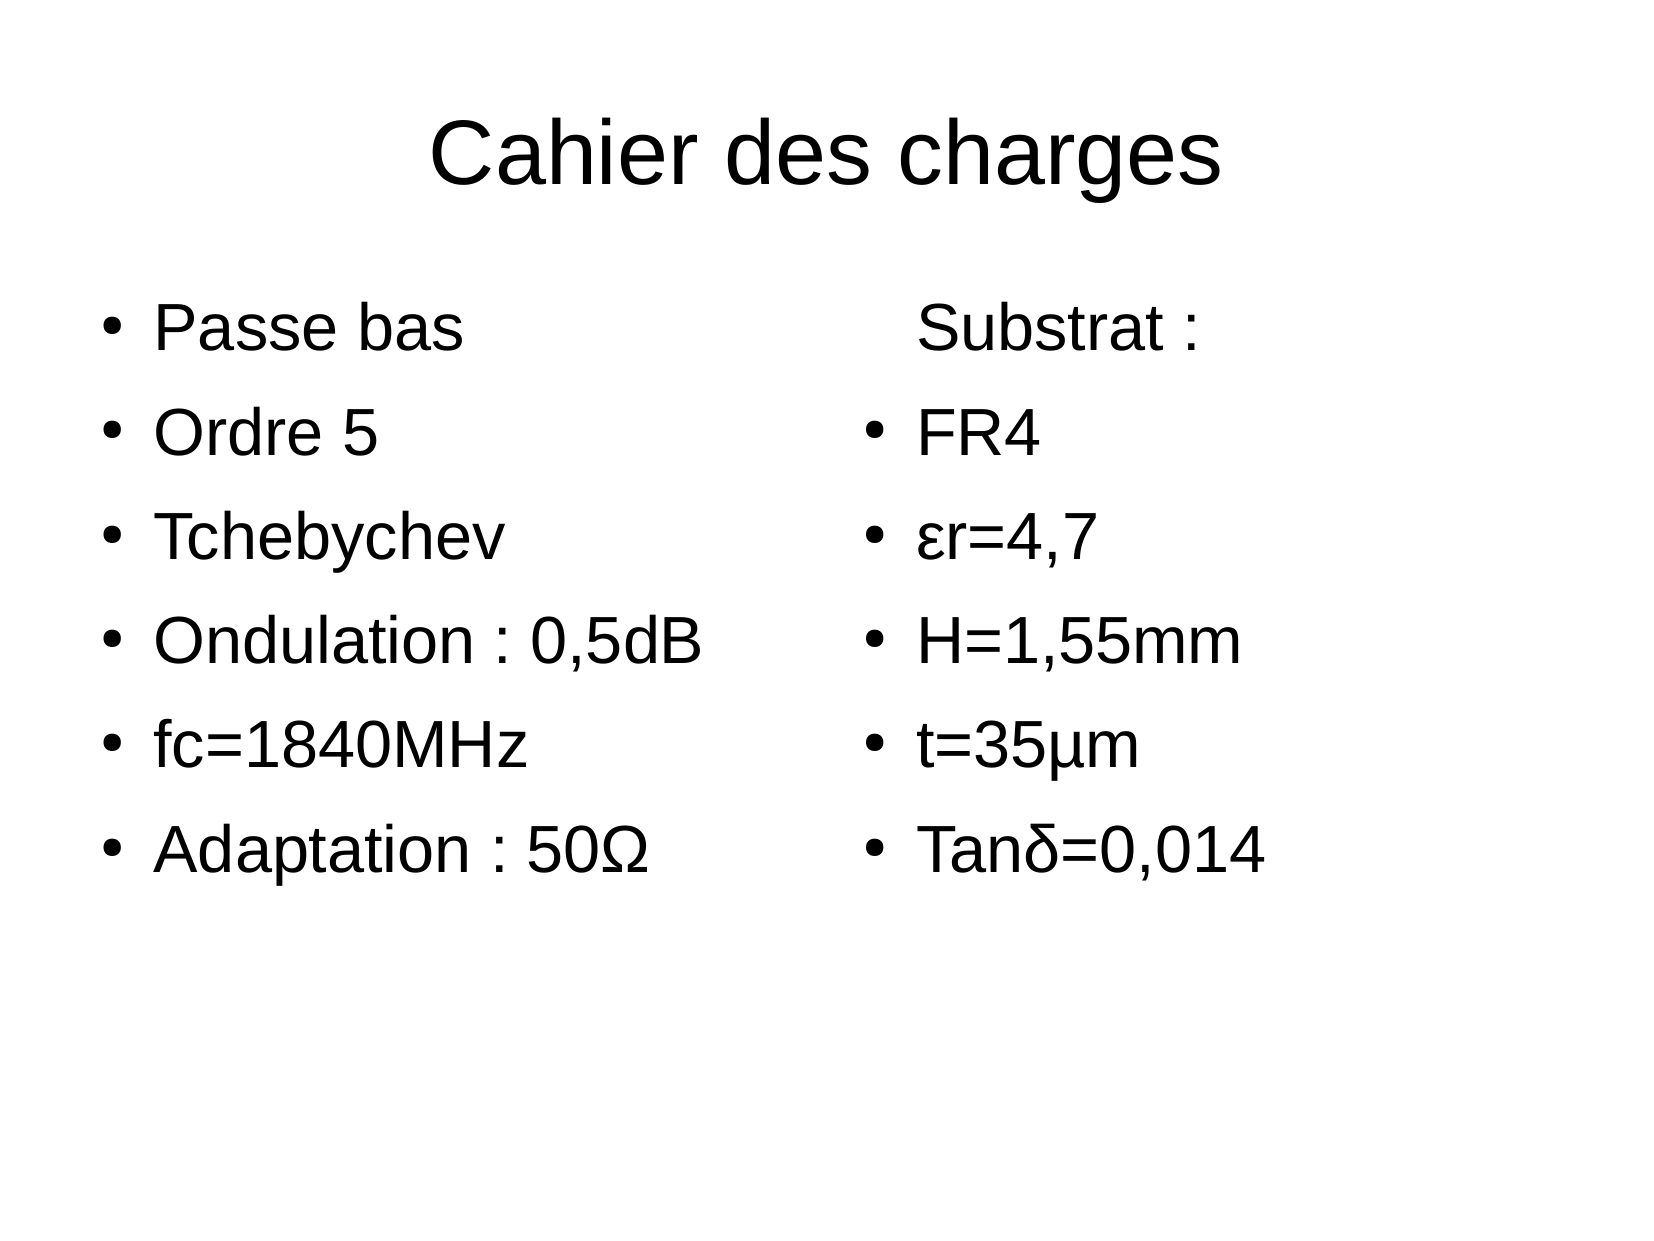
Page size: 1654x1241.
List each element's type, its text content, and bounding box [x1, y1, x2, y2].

list Substrat : FR4 εr=4,7 H=1,55mm t=35µm Tanδ=0,014 [845, 290, 1572, 1010]
list Passe bas Ordre 5 Tchebychev Ondulation : 0,5dB fc=1840MHz Adaptation : 50Ω [82, 290, 809, 1010]
title Cahier des charges [82, 49, 1571, 257]
